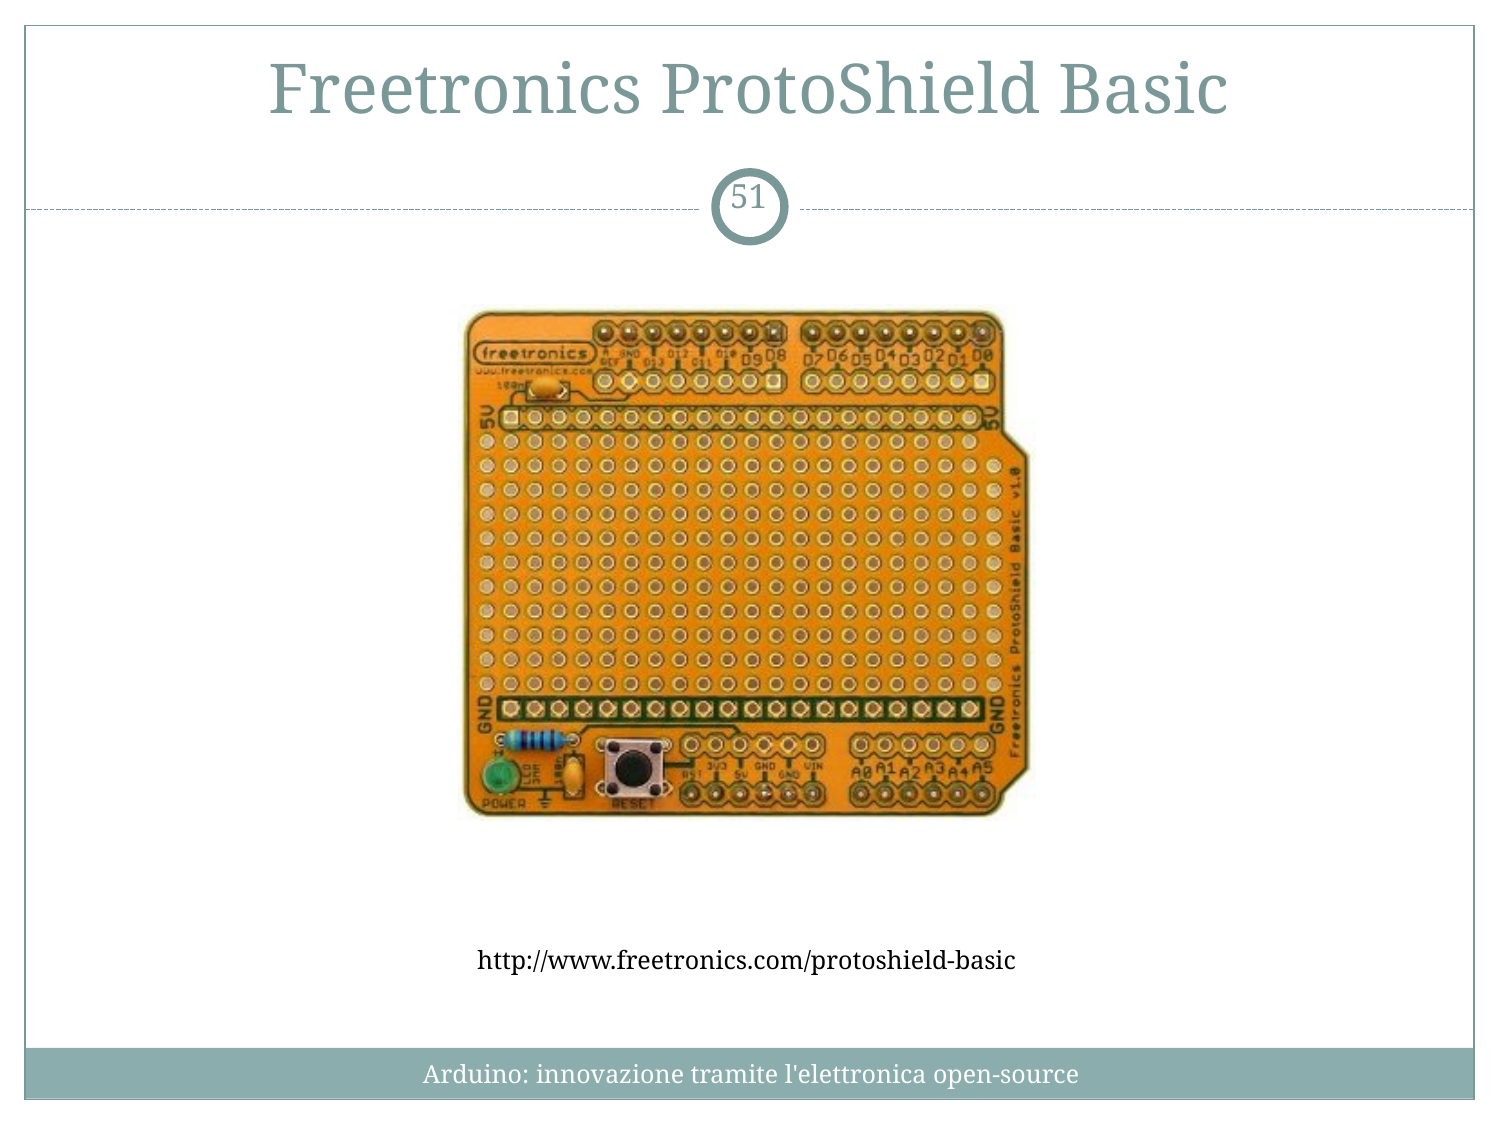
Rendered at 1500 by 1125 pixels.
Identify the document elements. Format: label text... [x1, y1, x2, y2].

picture [457, 304, 1036, 821]
slide_number <numero> [715, 168, 791, 241]
footer Arduino: innovazione tramite l'elettronica open-source [50, 1051, 1454, 1112]
title Freetronics ProtoShield Basic [49, 37, 1450, 162]
list http://www.freetronics.com/protoshield-basic [49, 937, 1445, 1020]
